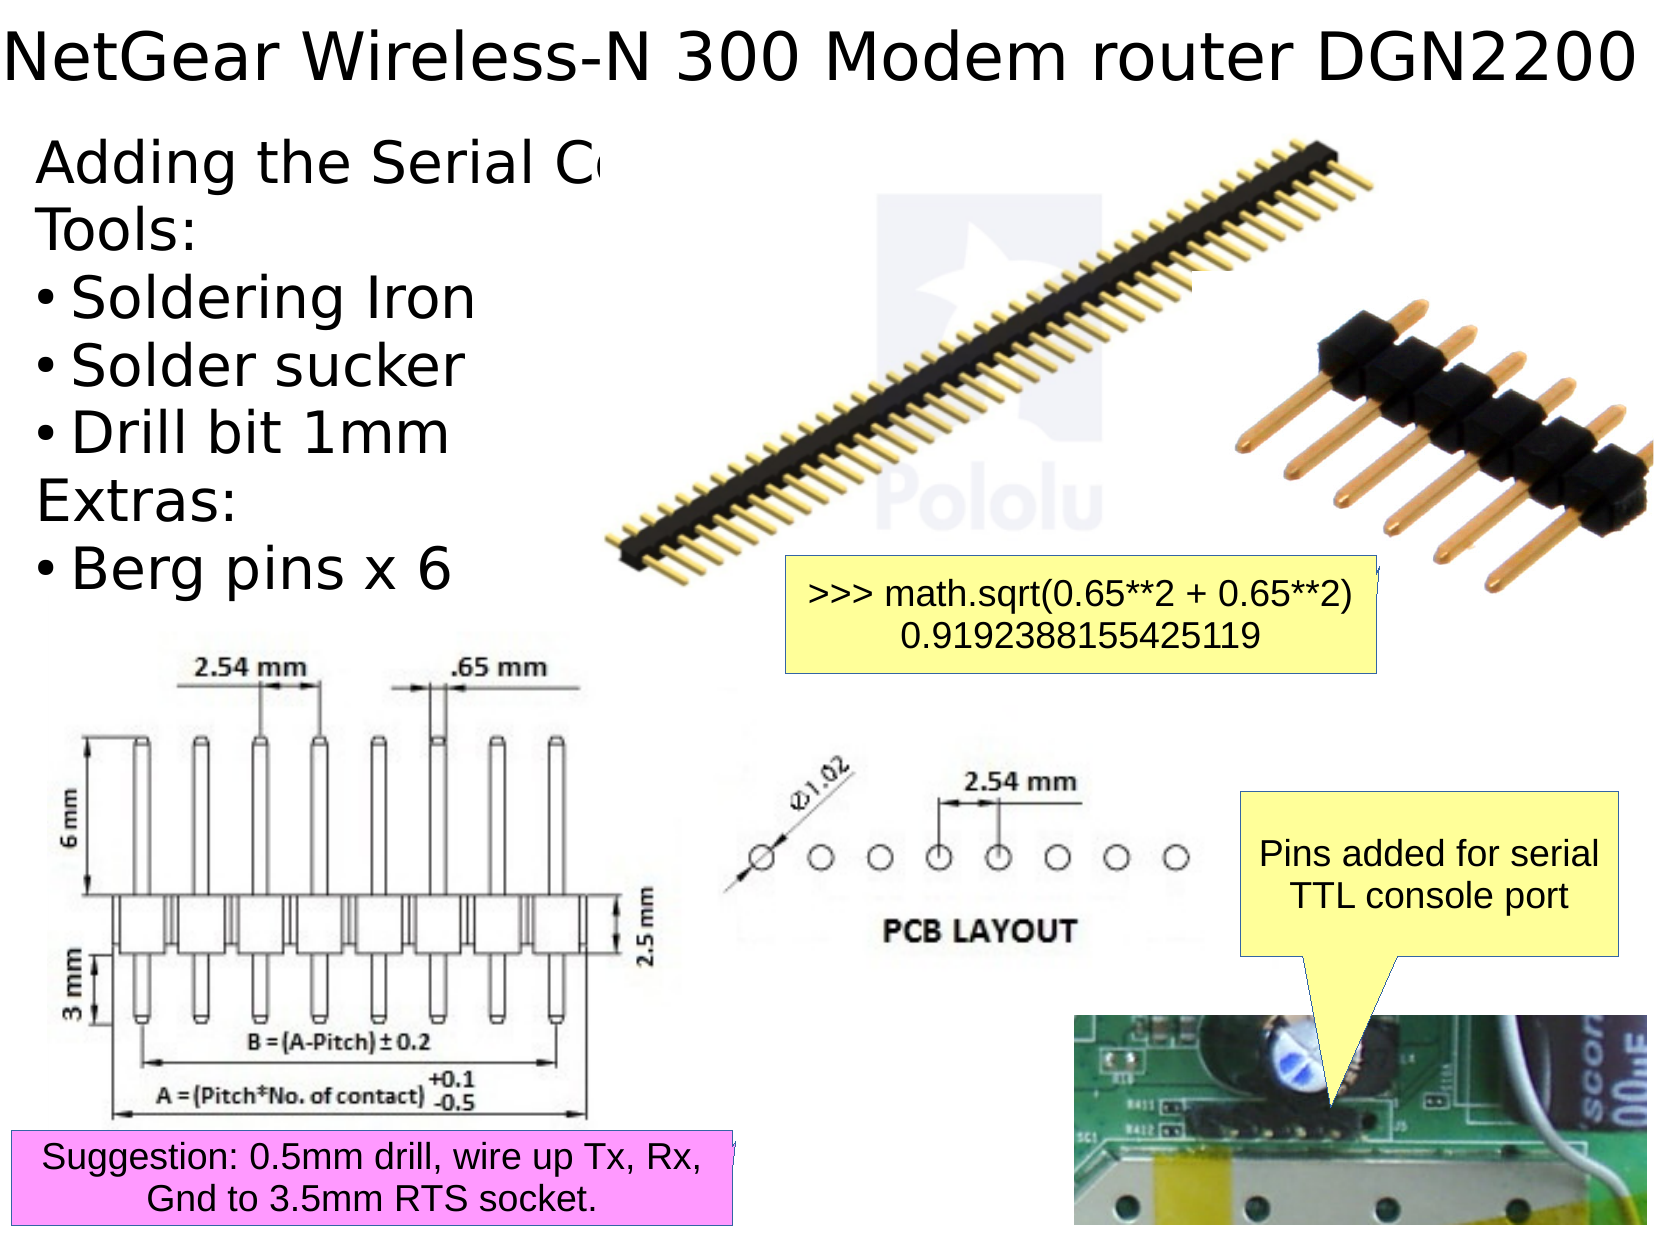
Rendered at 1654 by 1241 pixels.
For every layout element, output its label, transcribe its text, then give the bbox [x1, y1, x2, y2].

text_box Pins added for serial TTL console port [1240, 791, 1619, 1108]
text_box >>> math.sqrt(0.65**2 + 0.65**2) 0.9192388155425119 [785, 555, 1380, 674]
subtitle Adding the Serial Console. Tools: Soldering Iron Solder sucker Drill bit 1mm Extras: Berg pins x 6 [35, 118, 1524, 615]
picture [600, 131, 1654, 626]
text_box Suggestion: 0.5mm drill, wire up Tx, Rx, Gnd to 3.5mm RTS socket. [11, 1130, 736, 1226]
picture [47, 615, 1647, 1226]
title NetGear Wireless-N 300 Modem router DGN2200 [0, 5, 1642, 110]
